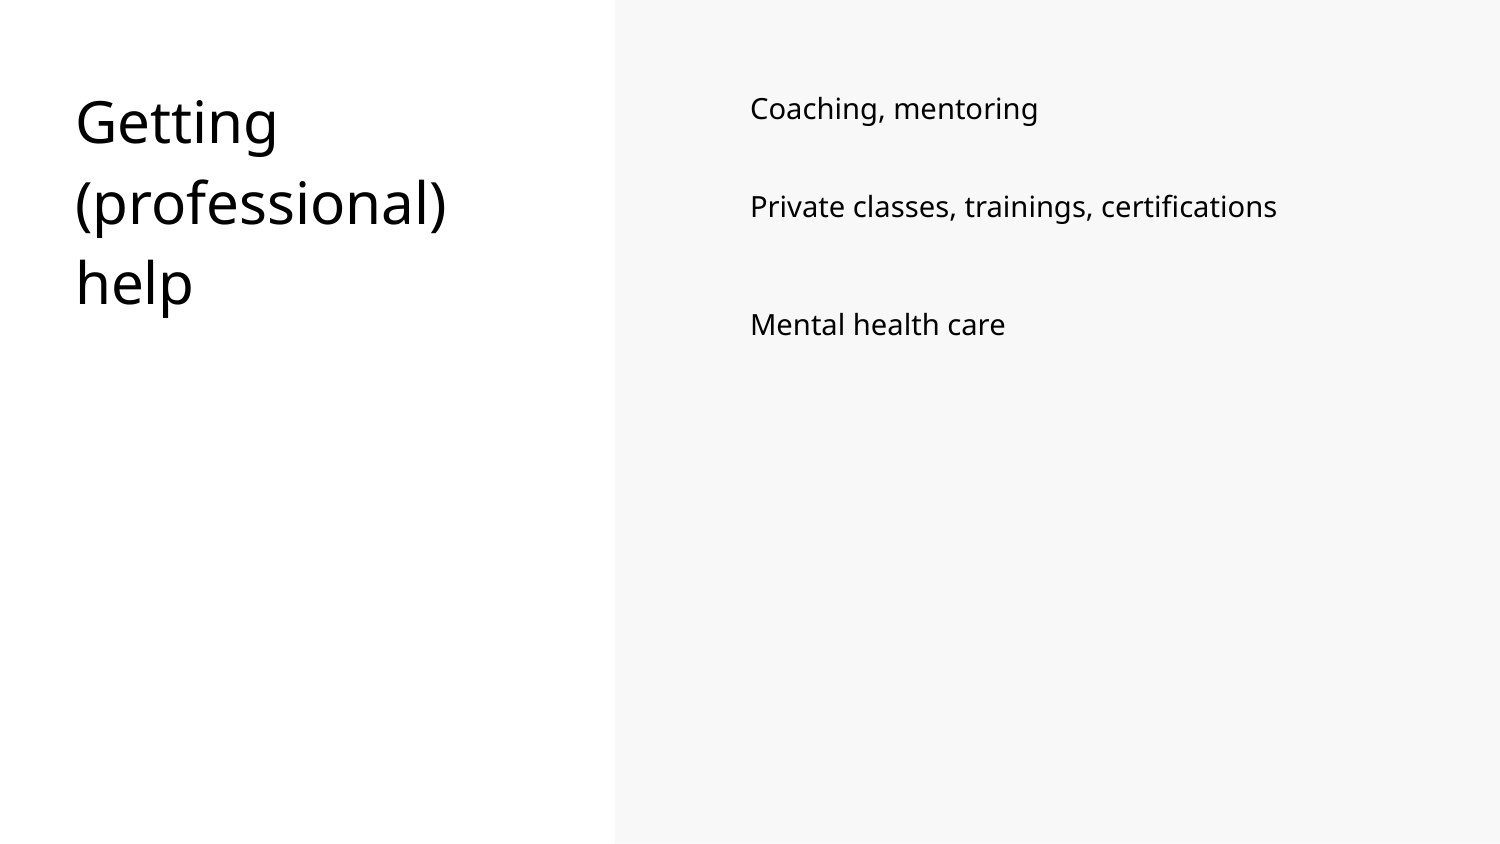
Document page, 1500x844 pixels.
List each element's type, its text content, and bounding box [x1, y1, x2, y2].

text_box Coaching, mentoring Private classes, trainings, certifications Mental health care [749, 73, 1429, 771]
text_box Getting (professional) help [74, 74, 504, 329]
text_box [614, 0, 1500, 844]
